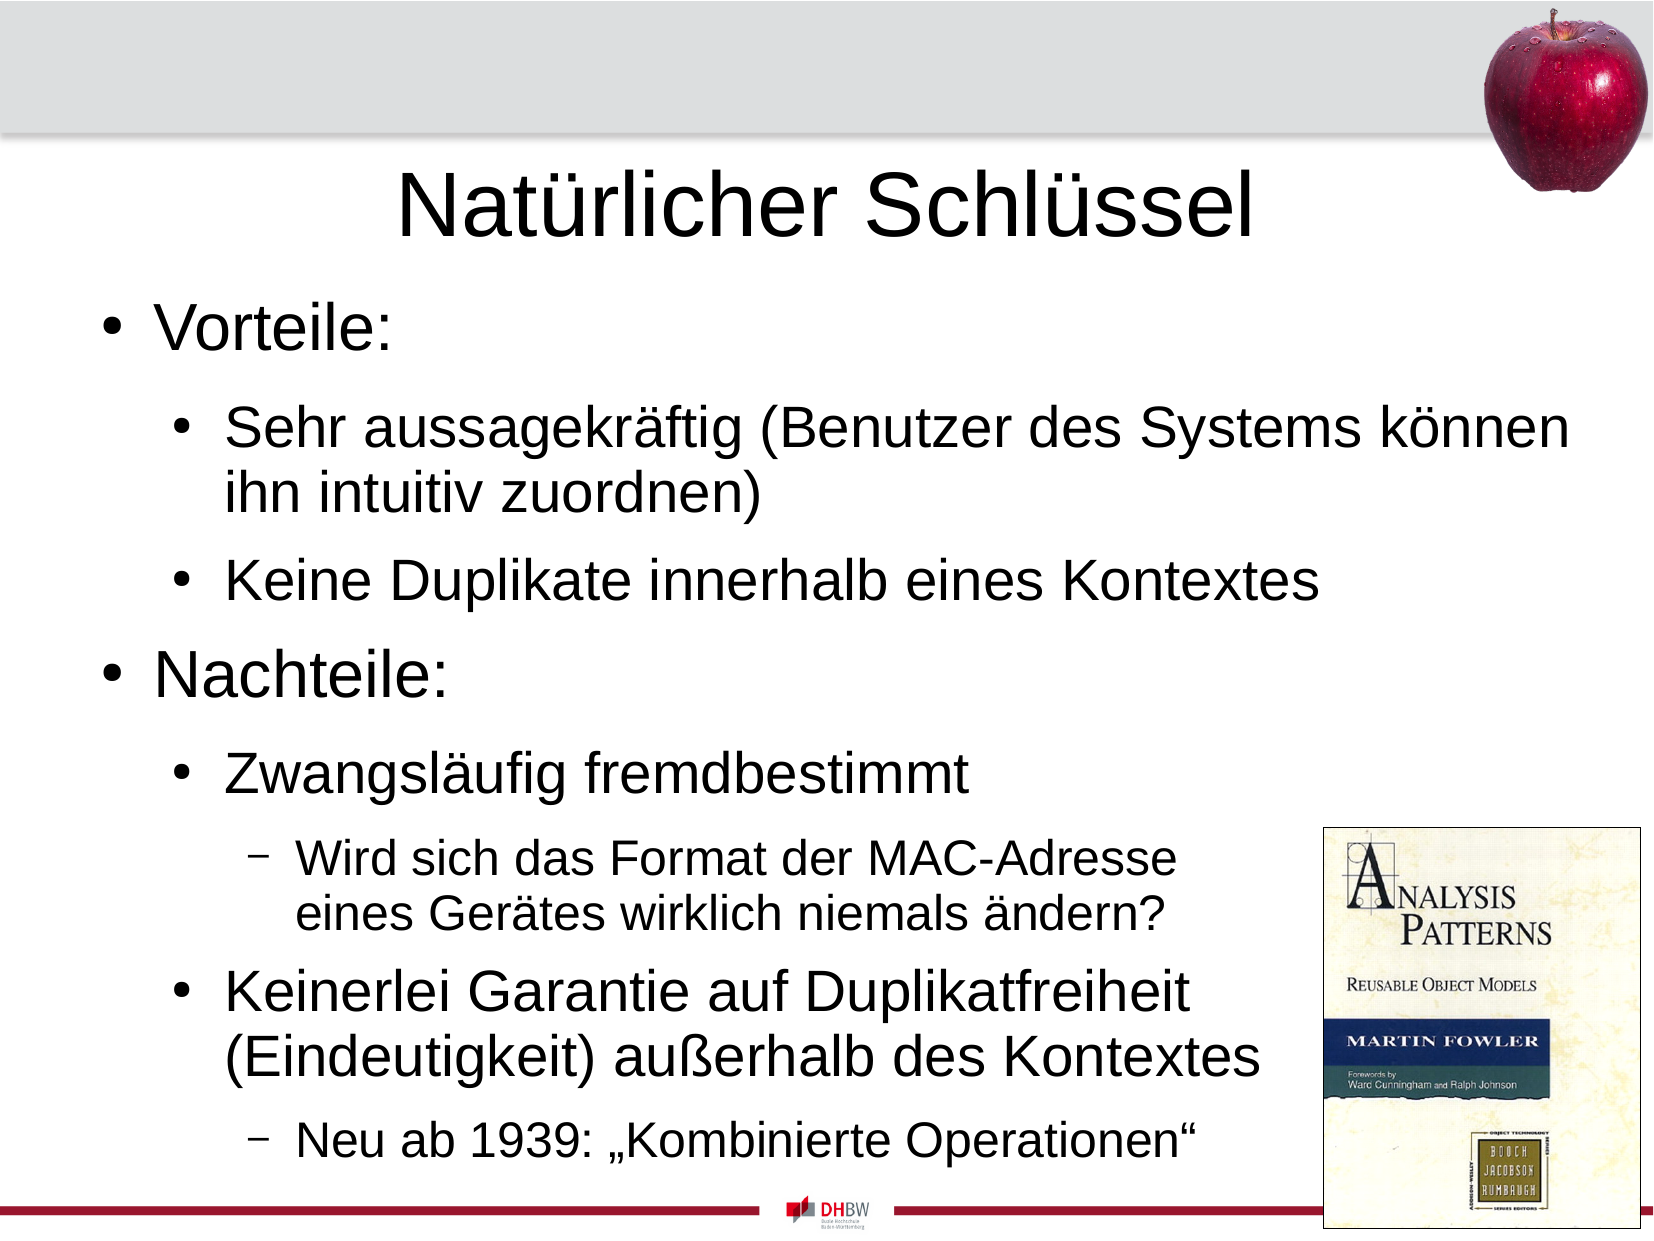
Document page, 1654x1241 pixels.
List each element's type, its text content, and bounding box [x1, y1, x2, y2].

title Natürlicher Schlüssel [82, 147, 1571, 257]
list Vorteile: Sehr aussagekräftig (Benutzer des Systems können ihn intuitiv zuordnen) Keine Duplikate innerhalb eines Kontextes Nachteile: Zwangsläufig fremdbestimmt Wird sich das Format der MAC-Adresse eines Gerätes wirklich niemals ändern? Keinerlei Garantie auf Duplikatfreiheit (Eindeutigkeit) außerhalb des Kontextes Neu ab 1939: „Kombinierte Operationen“ [82, 290, 1619, 1169]
picture [0, 0, 1654, 1237]
